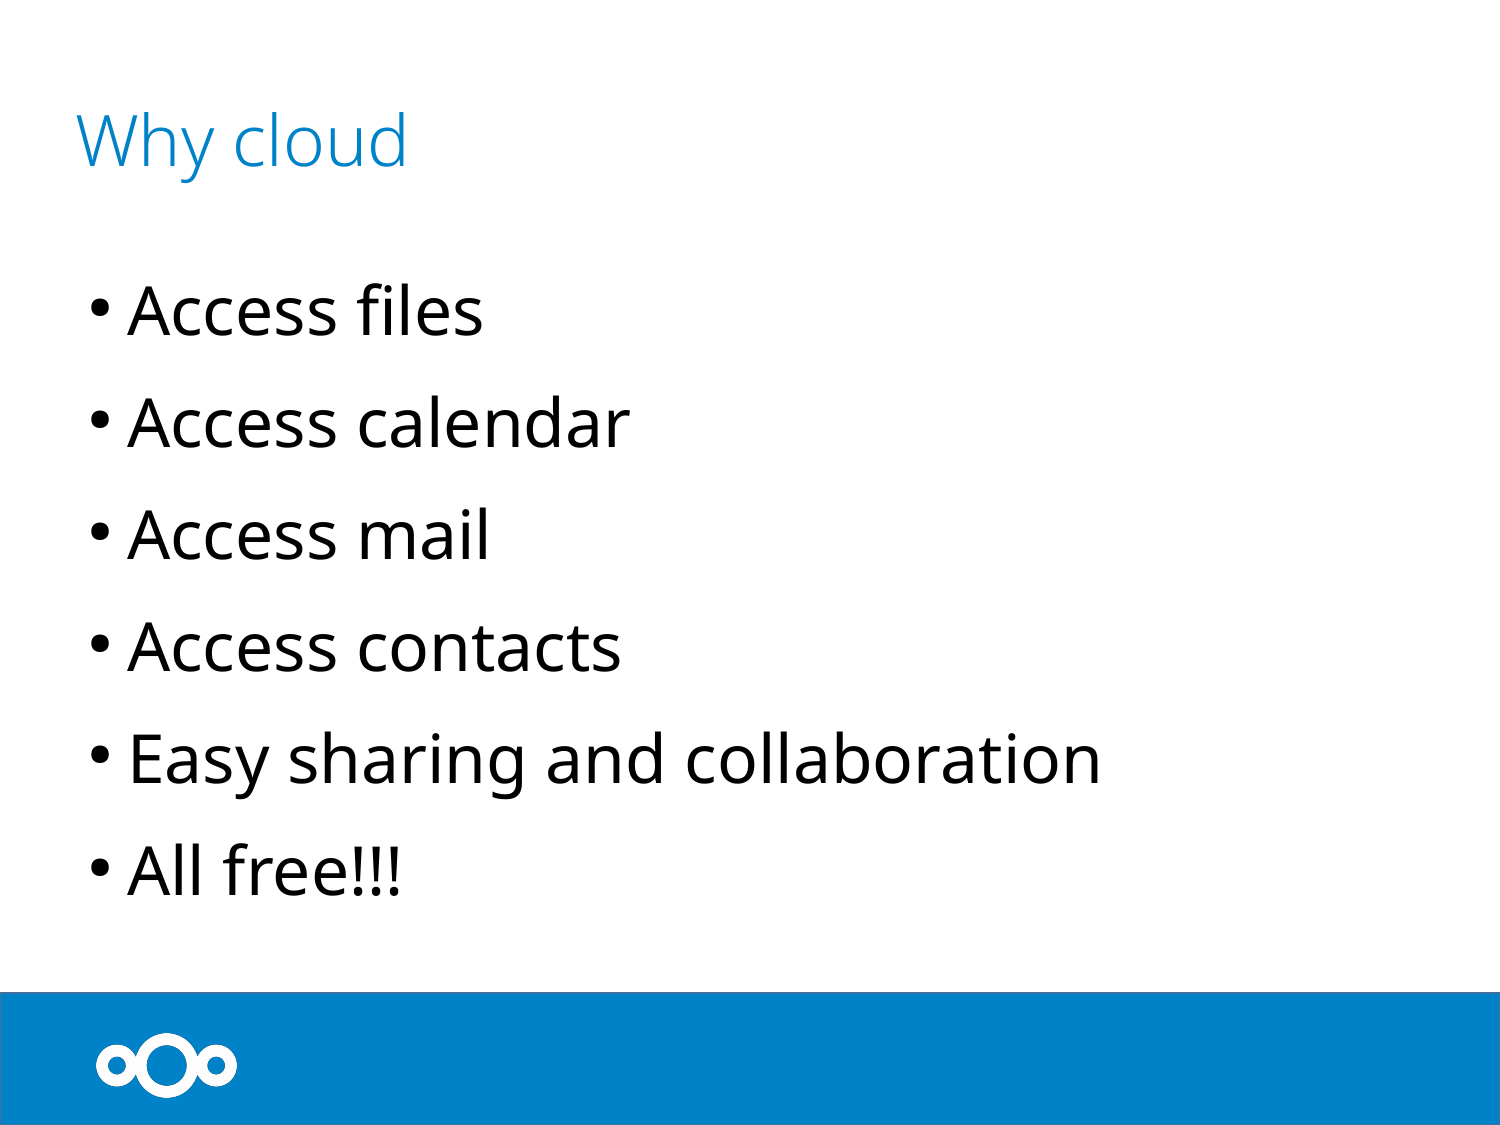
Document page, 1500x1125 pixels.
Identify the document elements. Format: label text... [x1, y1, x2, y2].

picture [96, 1033, 237, 1098]
title Why cloud [74, 44, 1425, 233]
list Access files Access calendar Access mail Access contacts Easy sharing and collaboration All free!!! [74, 263, 1425, 916]
